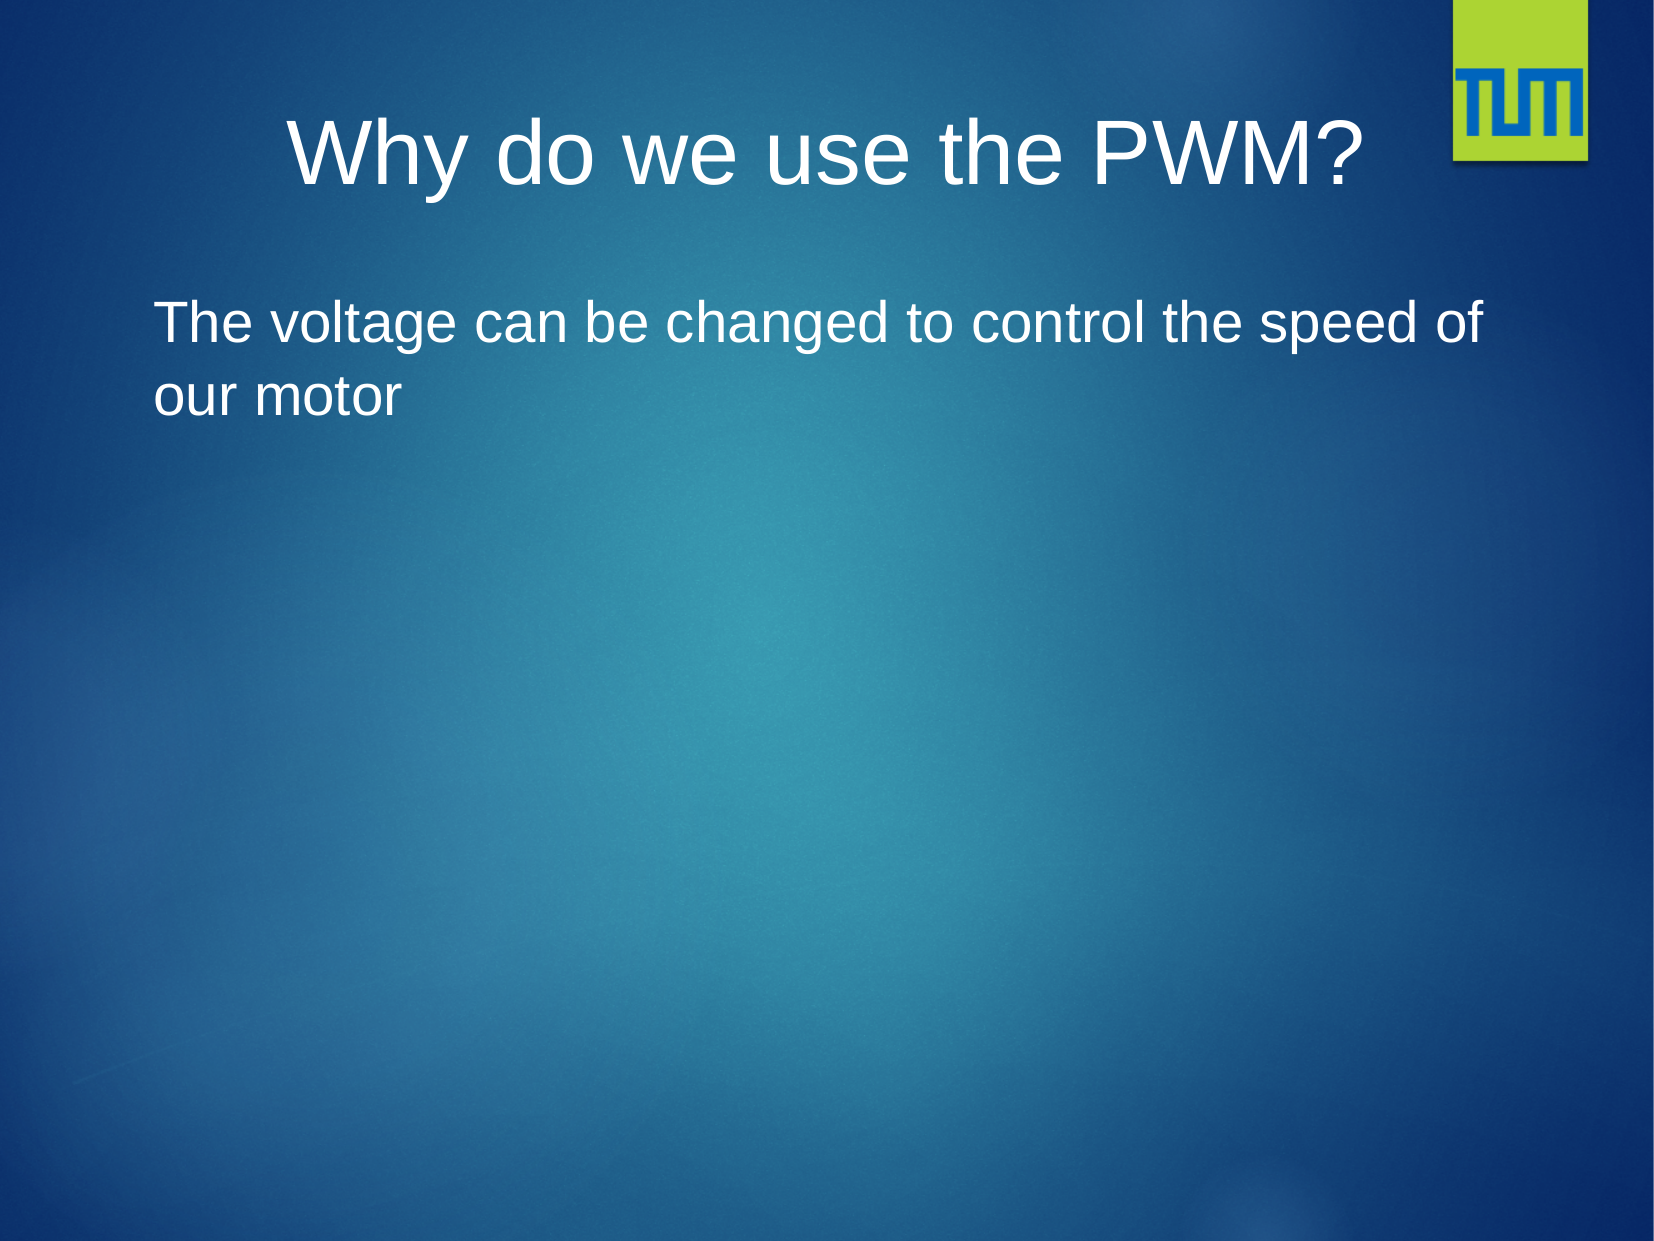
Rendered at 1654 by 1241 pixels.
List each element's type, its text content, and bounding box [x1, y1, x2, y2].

list The voltage can be changed to control the speed of our motor [82, 290, 1571, 681]
picture [0, 0, 1654, 1241]
title Why do we use the PWM? [82, 49, 1571, 257]
